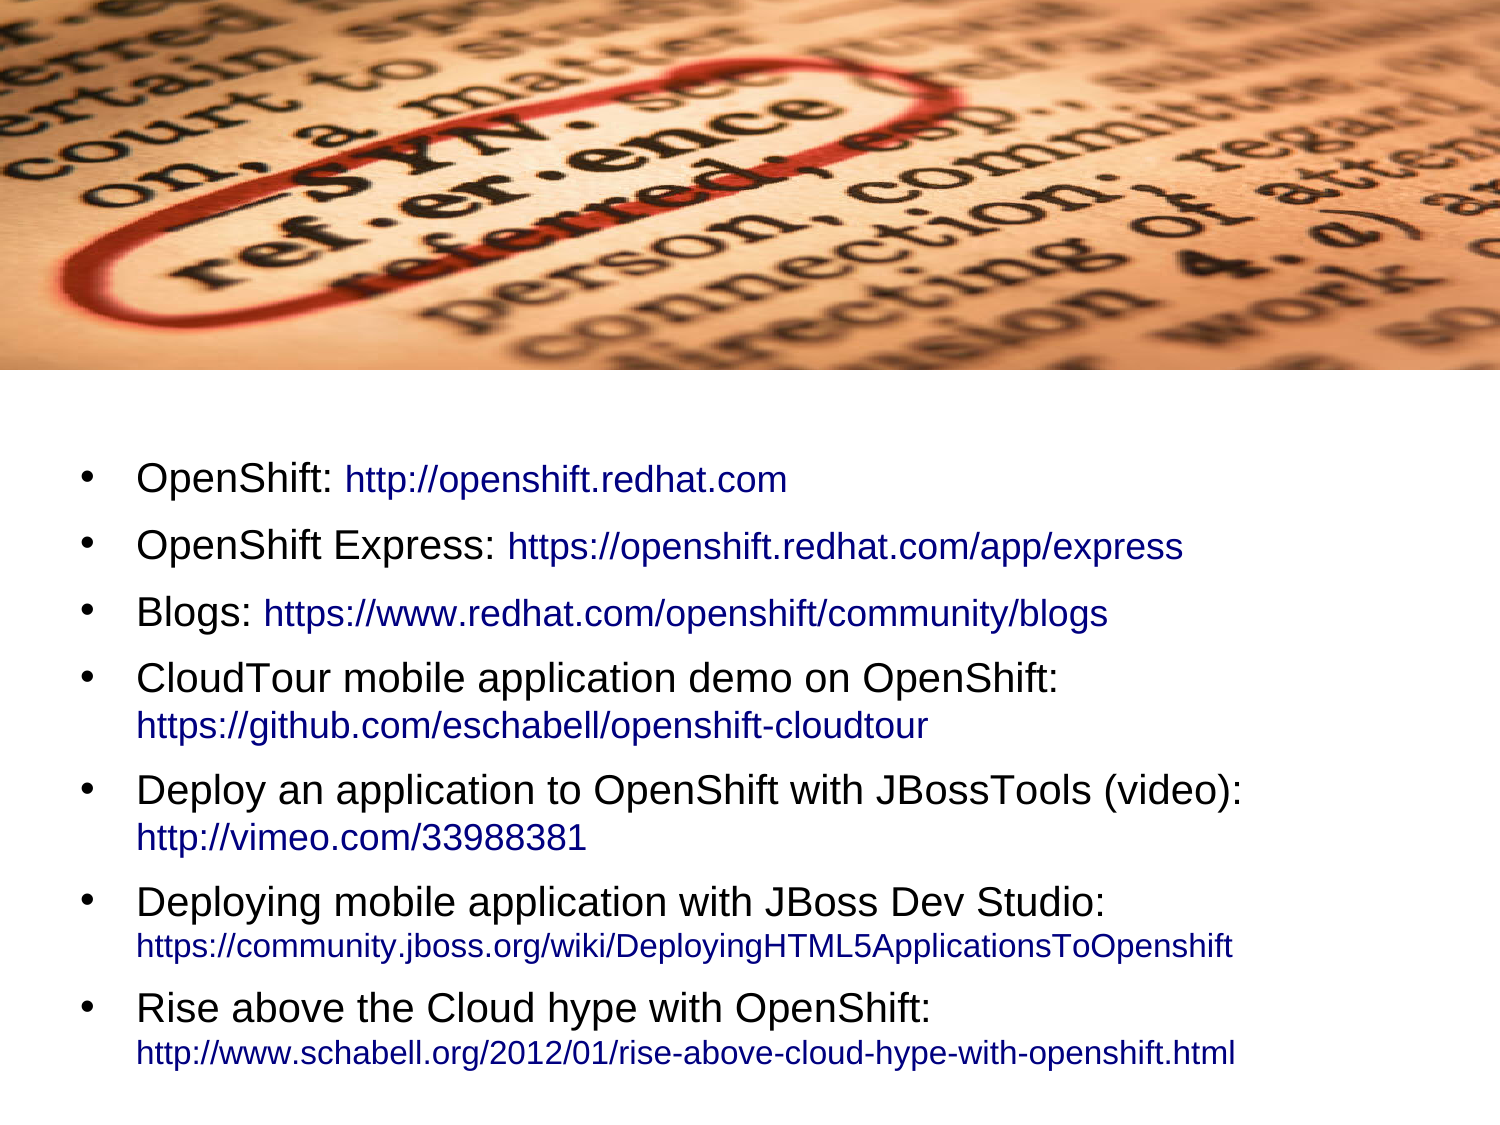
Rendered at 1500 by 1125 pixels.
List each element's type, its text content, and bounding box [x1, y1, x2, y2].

picture [0, 0, 1500, 1125]
list OpenShift: http://openshift.redhat.com OpenShift Express: https://openshift.redhat.com/app/express Blogs: https://www.redhat.com/openshift/community/blogs CloudTour mobile application demo on OpenShift: https://github.com/eschabell/openshift-cloudtour Deploy an application to OpenShift with JBossTools (video): http://vimeo.com/33988381 Deploying mobile application with JBoss Dev Studio: https://community.jboss.org/wiki/DeployingHTML5ApplicationsToOpenshift Rise above the Cloud hype with OpenShift: http://www.schabell.org/2012/01/rise-above-cloud-hype-with-openshift.html [65, 443, 1341, 1125]
